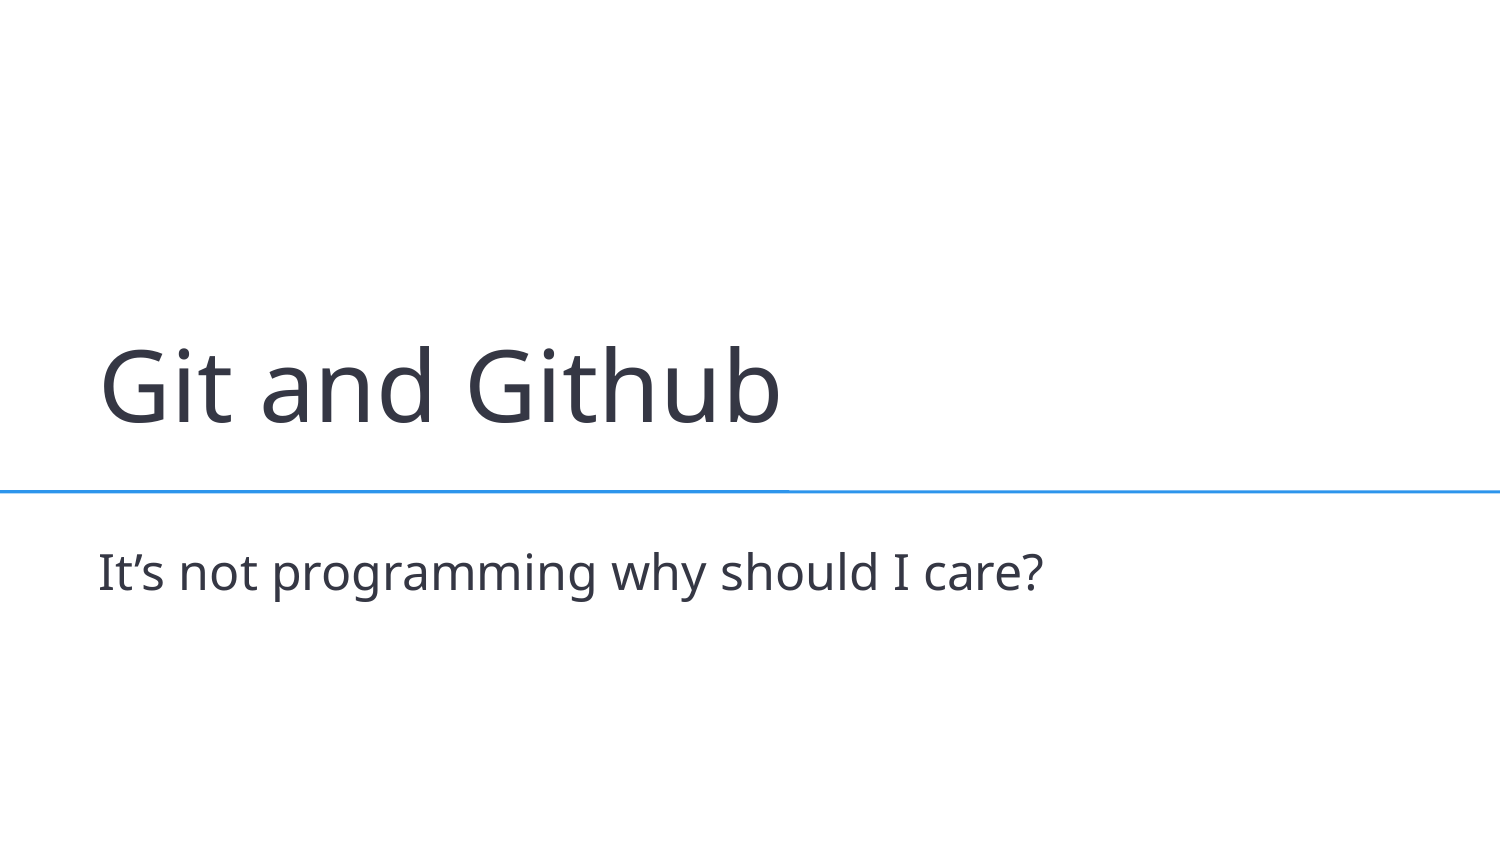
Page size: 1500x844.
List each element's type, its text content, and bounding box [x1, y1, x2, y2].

subtitle It’s not programming why should I care? [83, 522, 1417, 626]
title Git and Github [83, 206, 1417, 467]
